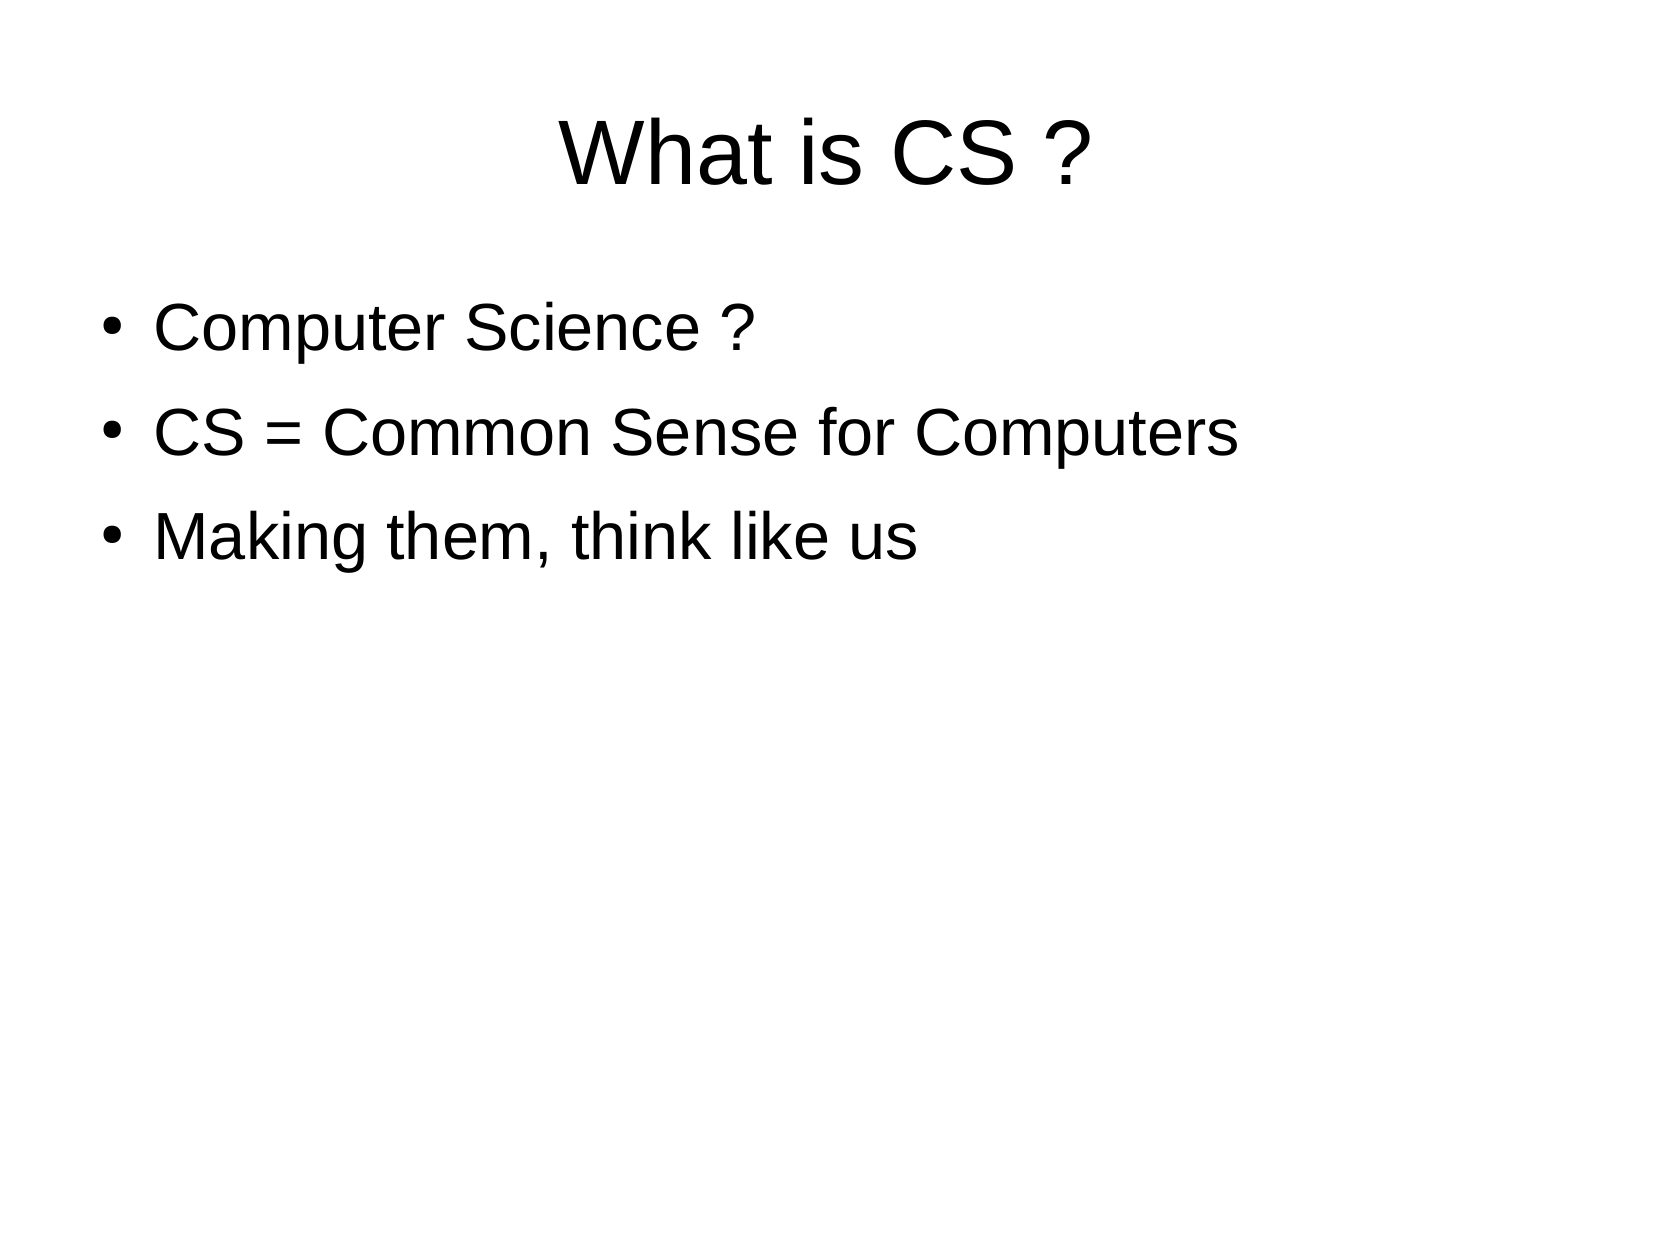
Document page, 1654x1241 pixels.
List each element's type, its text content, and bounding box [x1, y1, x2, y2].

title What is CS ? [82, 49, 1571, 257]
list Computer Science ? CS = Common Sense for Computers Making them, think like us [82, 290, 1571, 1010]
